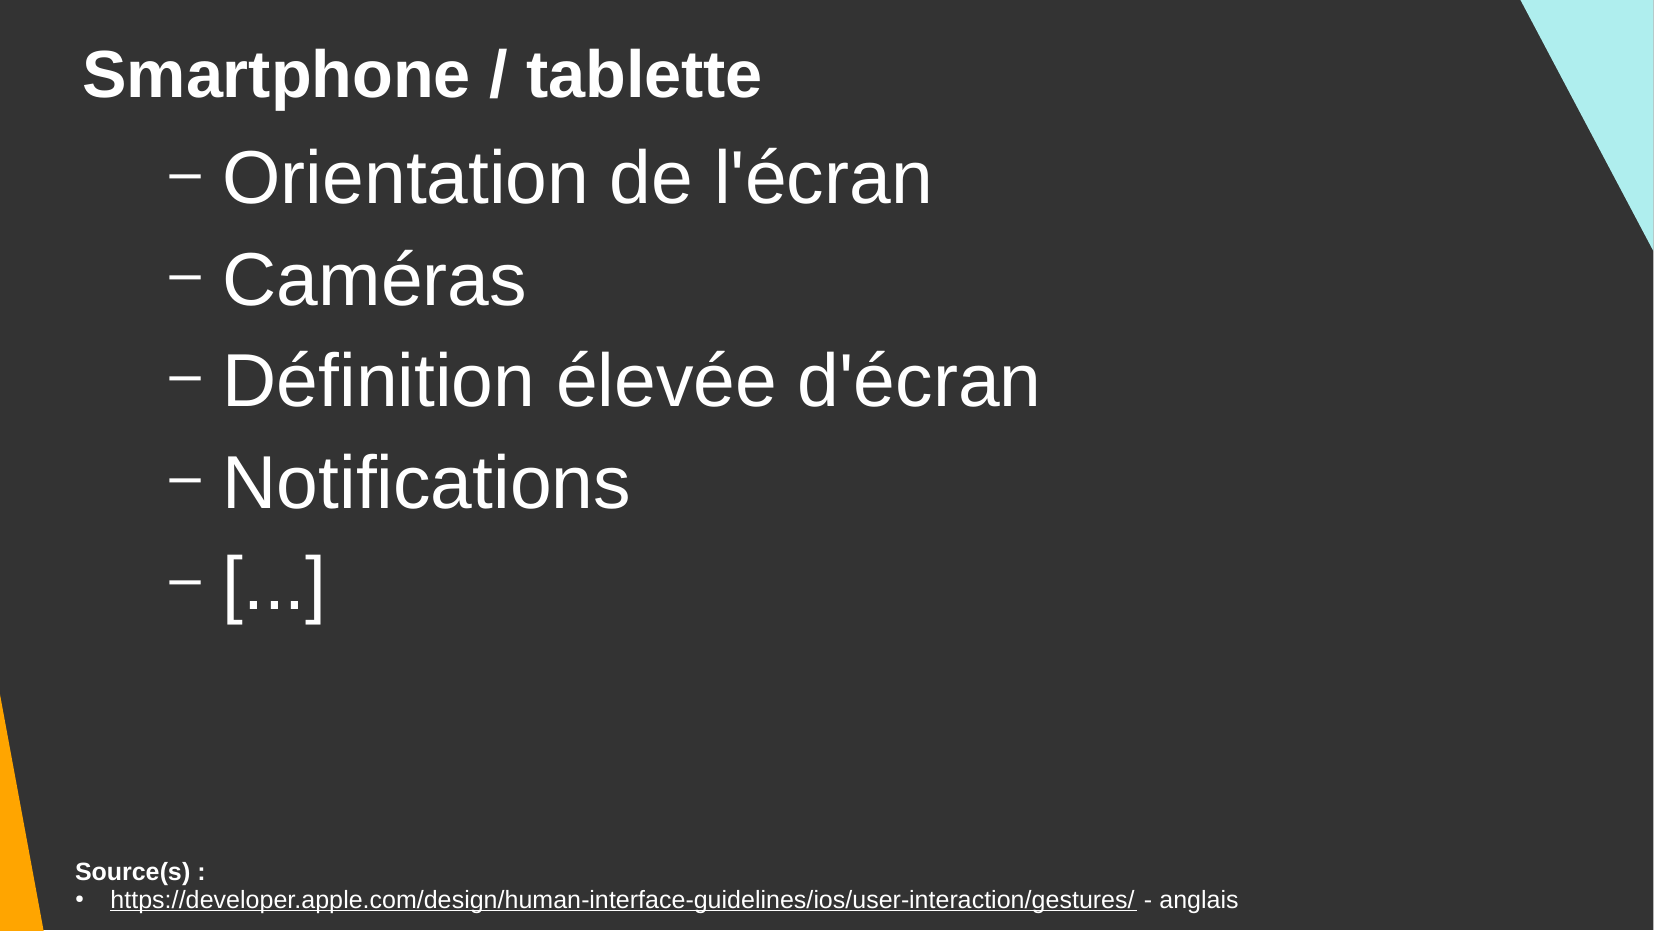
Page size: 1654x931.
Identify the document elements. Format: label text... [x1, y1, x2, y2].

text_box [1520, 0, 1654, 253]
text_box Source(s) : https://developer.apple.com/design/human-interface-guidelines/ios/user-interaction/gestures/ - anglais [60, 850, 1546, 931]
text_box [0, 694, 44, 931]
title Smartphone / tablette [82, 37, 1571, 114]
list Orientation de l'écran Caméras Définition élevée d'écran Notifications [...] [80, 135, 1605, 768]
